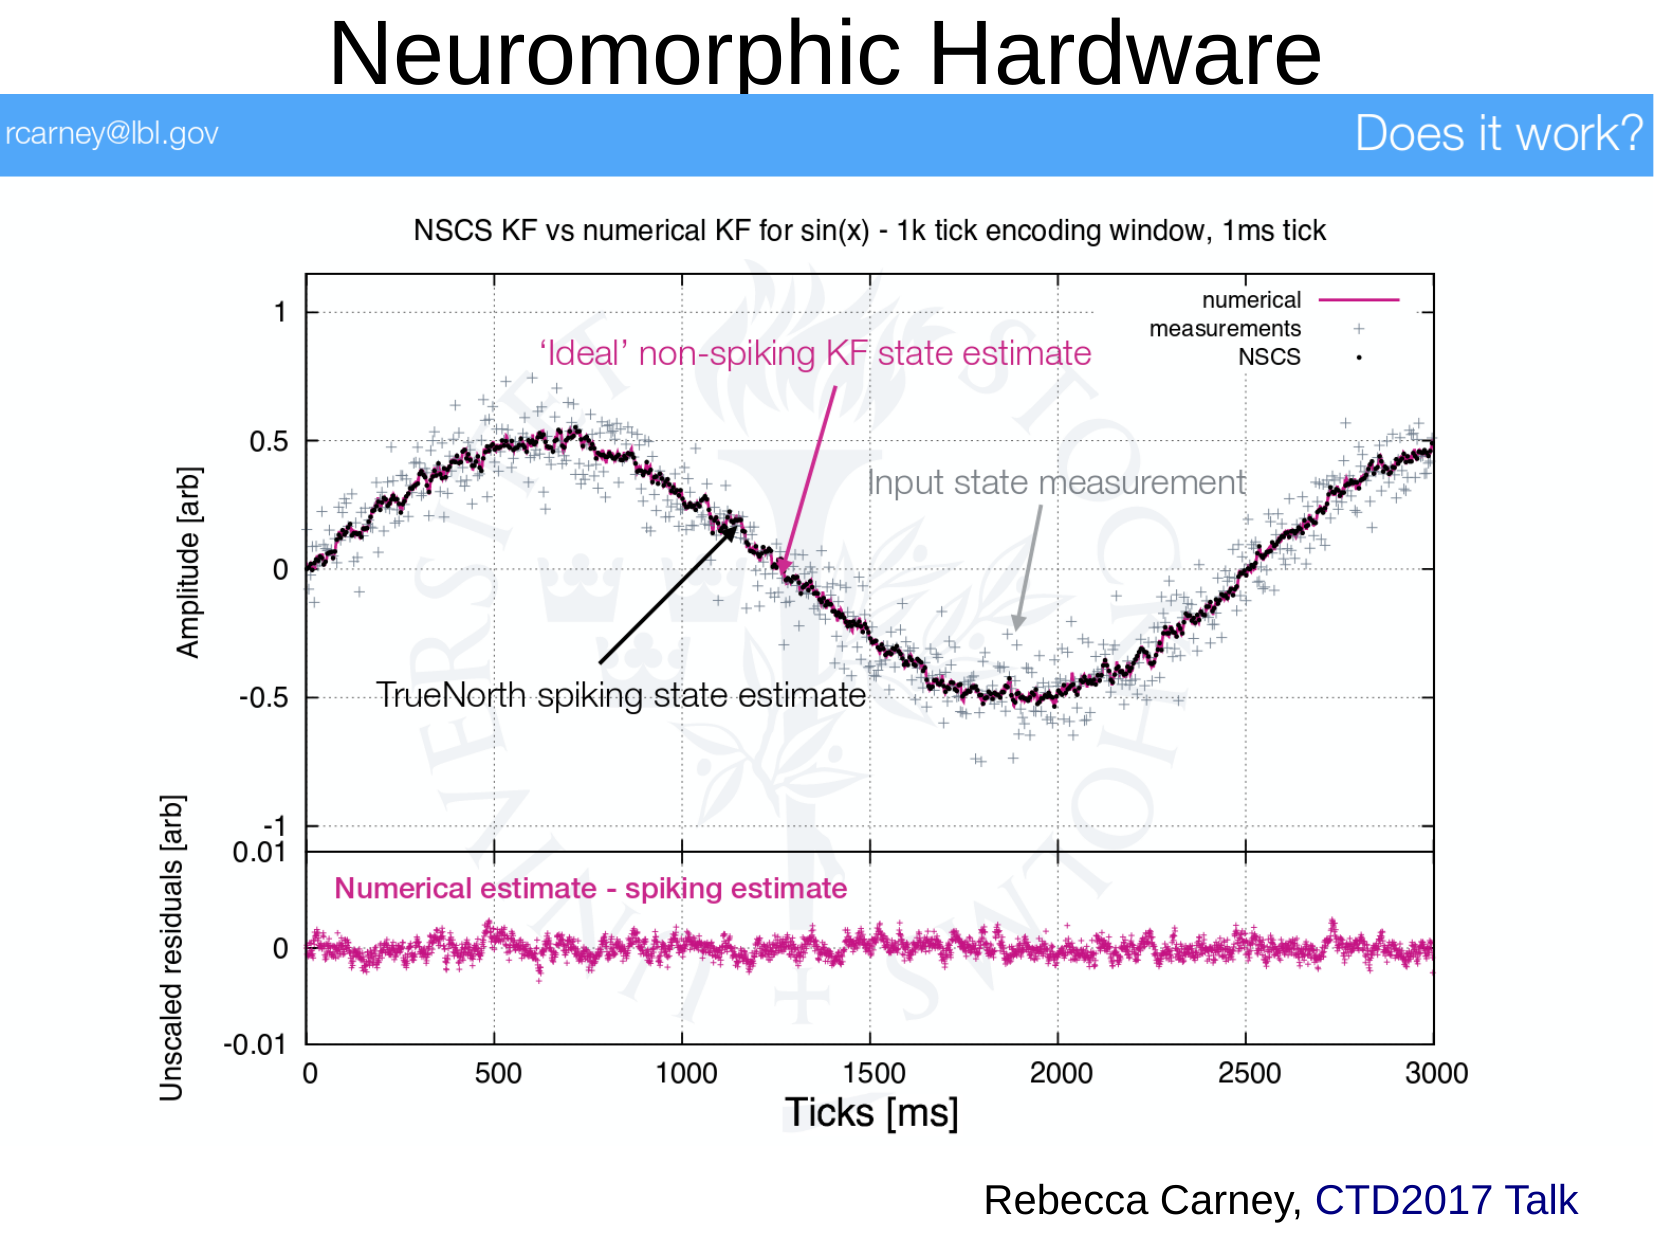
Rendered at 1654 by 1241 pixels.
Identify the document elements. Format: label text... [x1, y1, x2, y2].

picture [0, 94, 1654, 1146]
title Neuromorphic Hardware [82, 0, 1571, 94]
text_box Rebecca Carney, CTD2017 Talk [968, 1169, 1654, 1241]
